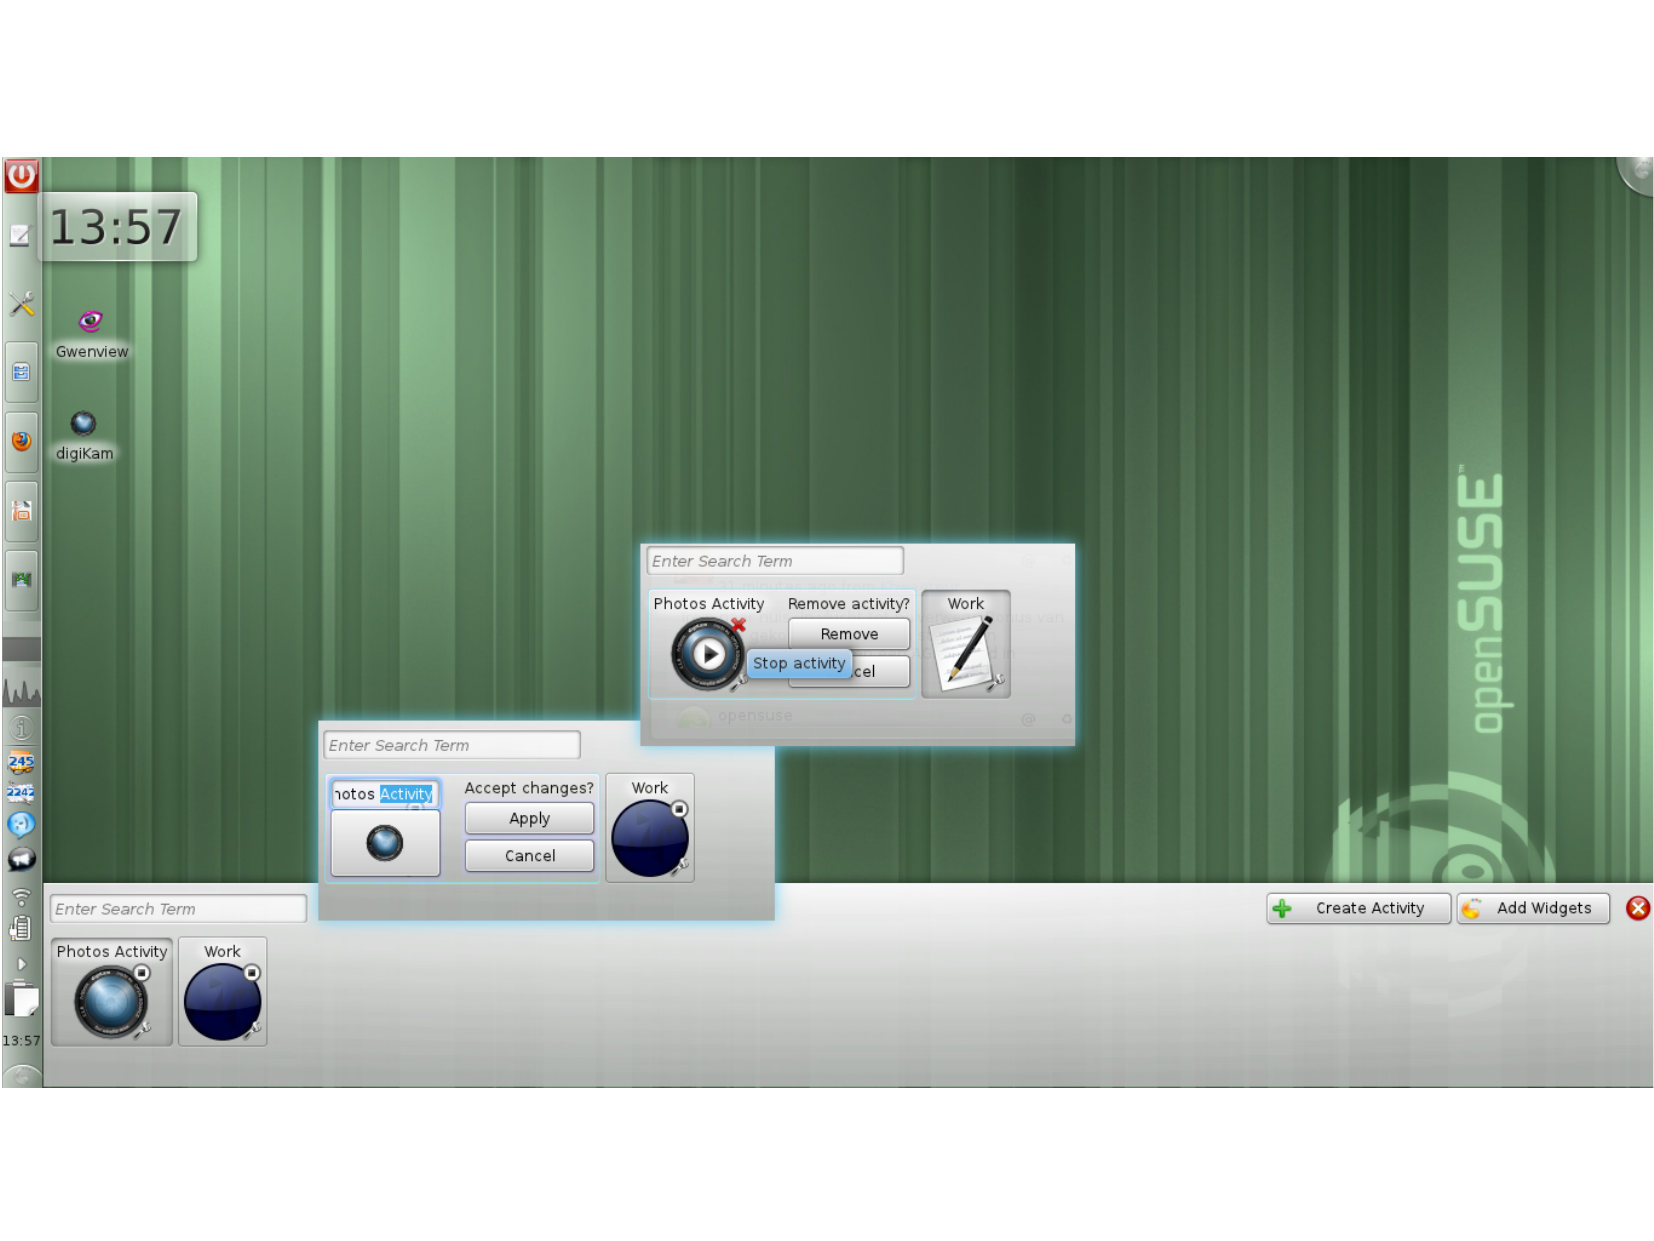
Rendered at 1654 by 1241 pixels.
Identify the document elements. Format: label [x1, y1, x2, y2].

picture [0, 157, 1654, 1088]
